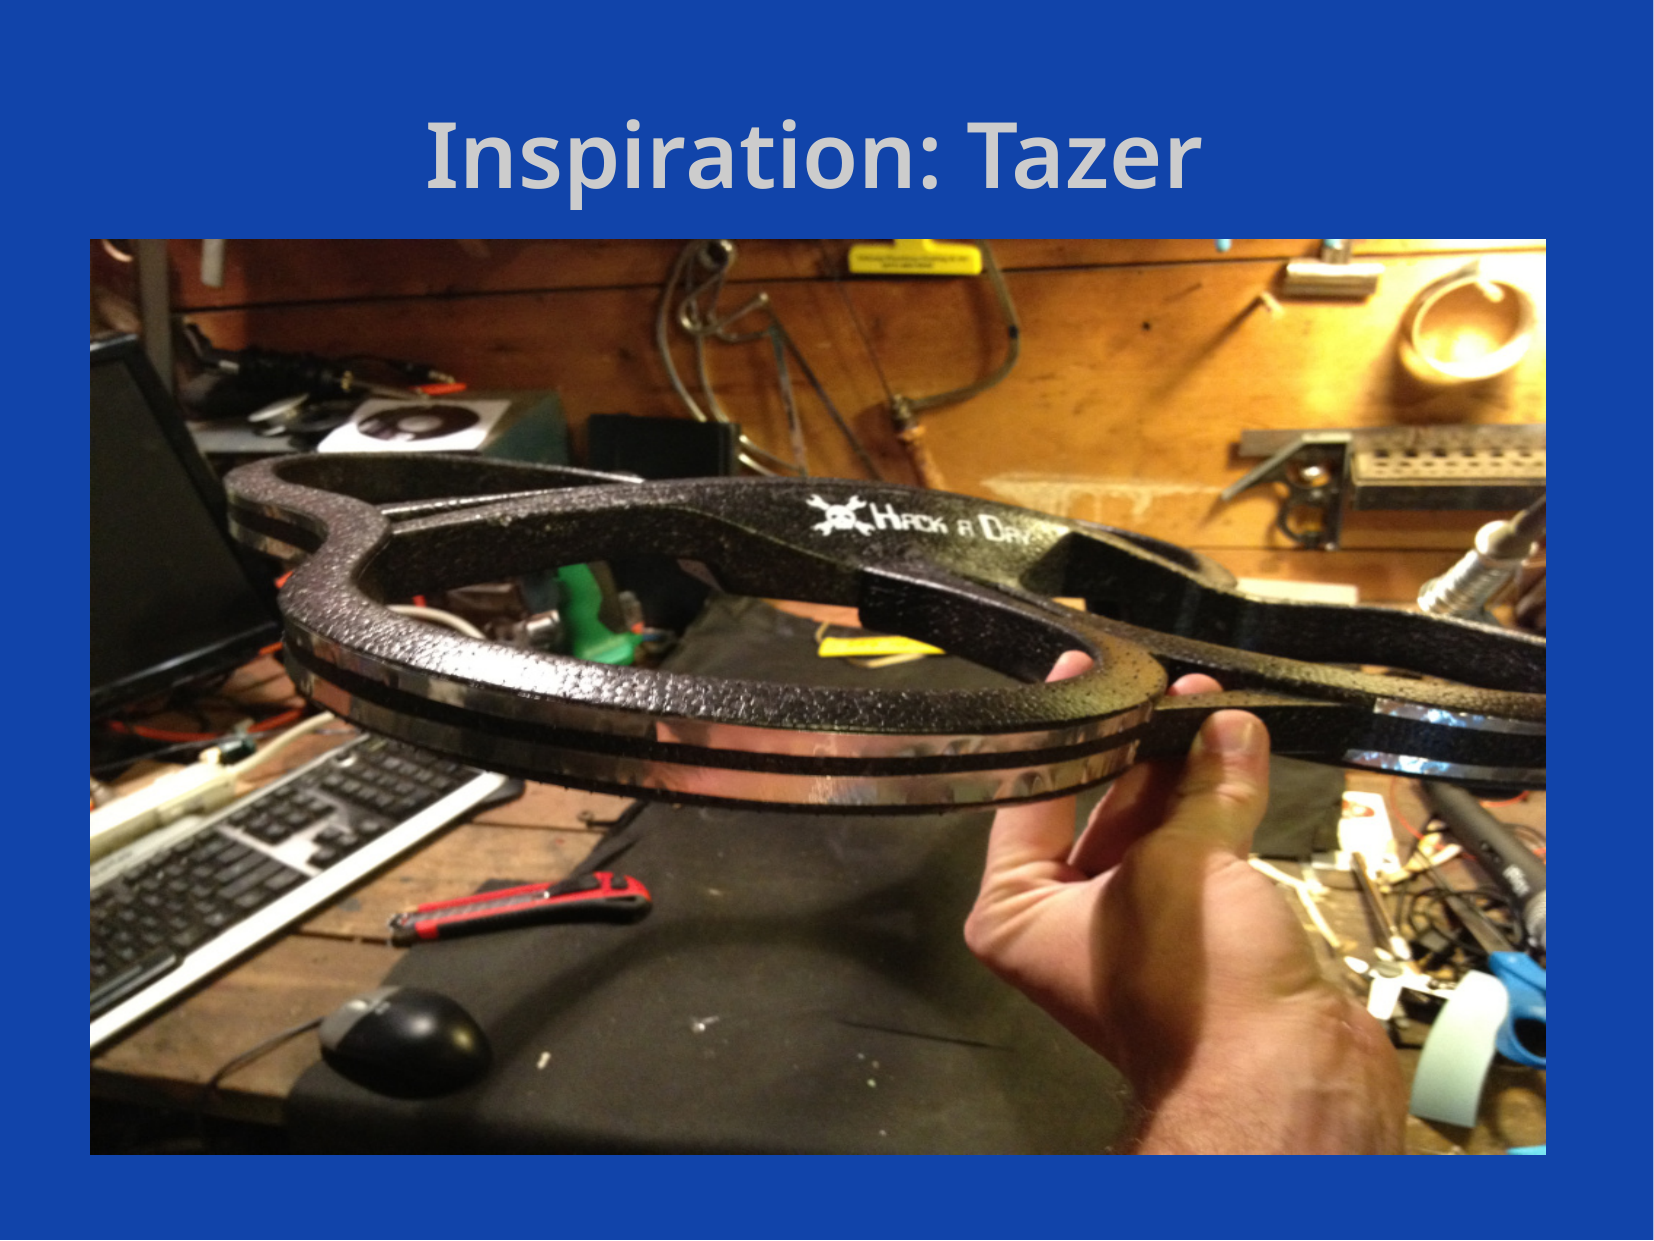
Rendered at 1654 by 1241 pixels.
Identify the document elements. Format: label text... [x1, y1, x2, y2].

title Inspiration: Tazer [82, 49, 1571, 257]
picture [90, 239, 1546, 1156]
